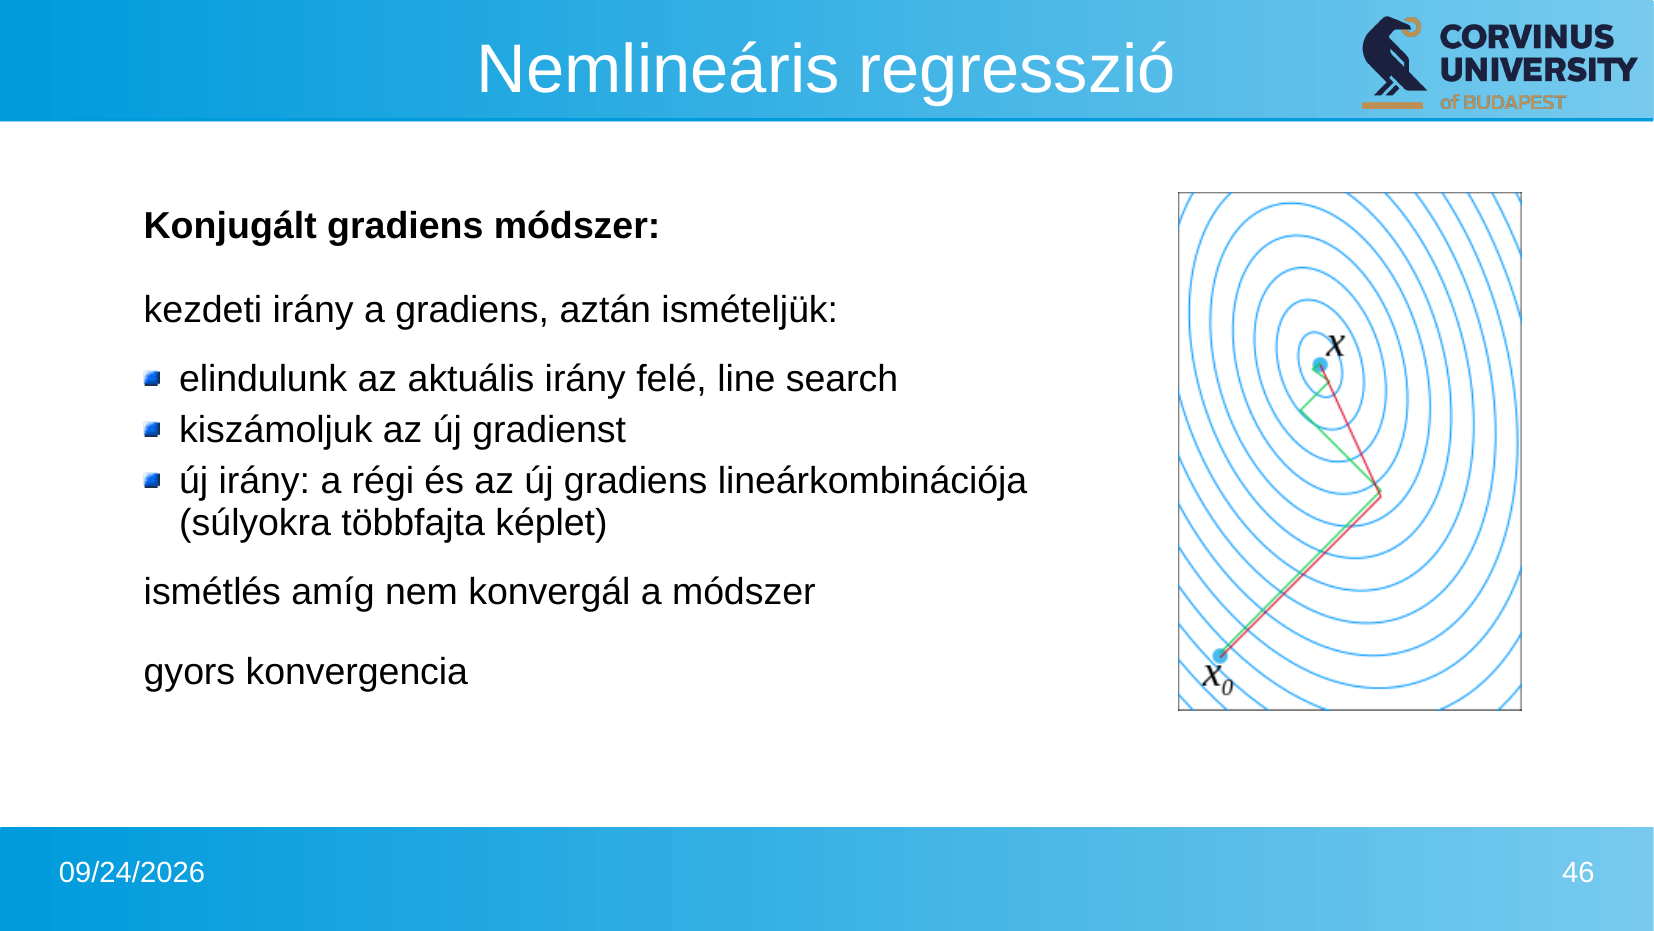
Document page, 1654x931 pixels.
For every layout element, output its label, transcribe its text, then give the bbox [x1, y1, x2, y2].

picture [1178, 192, 1522, 712]
title Nemlineáris regresszió [59, 29, 1362, 108]
picture [1362, 16, 1638, 109]
text_box Konjugált gradiens módszer: kezdeti irány a gradiens, aztán ismételjük: elindulunk az aktuális irány felé, line search kiszámoljuk az új gradienst új irány: a régi és az új gradiens lineárkombinációja (súlyokra többfajta képlet) ismétlés amíg nem konvergál a módszer gyors konvergencia [128, 196, 1167, 719]
